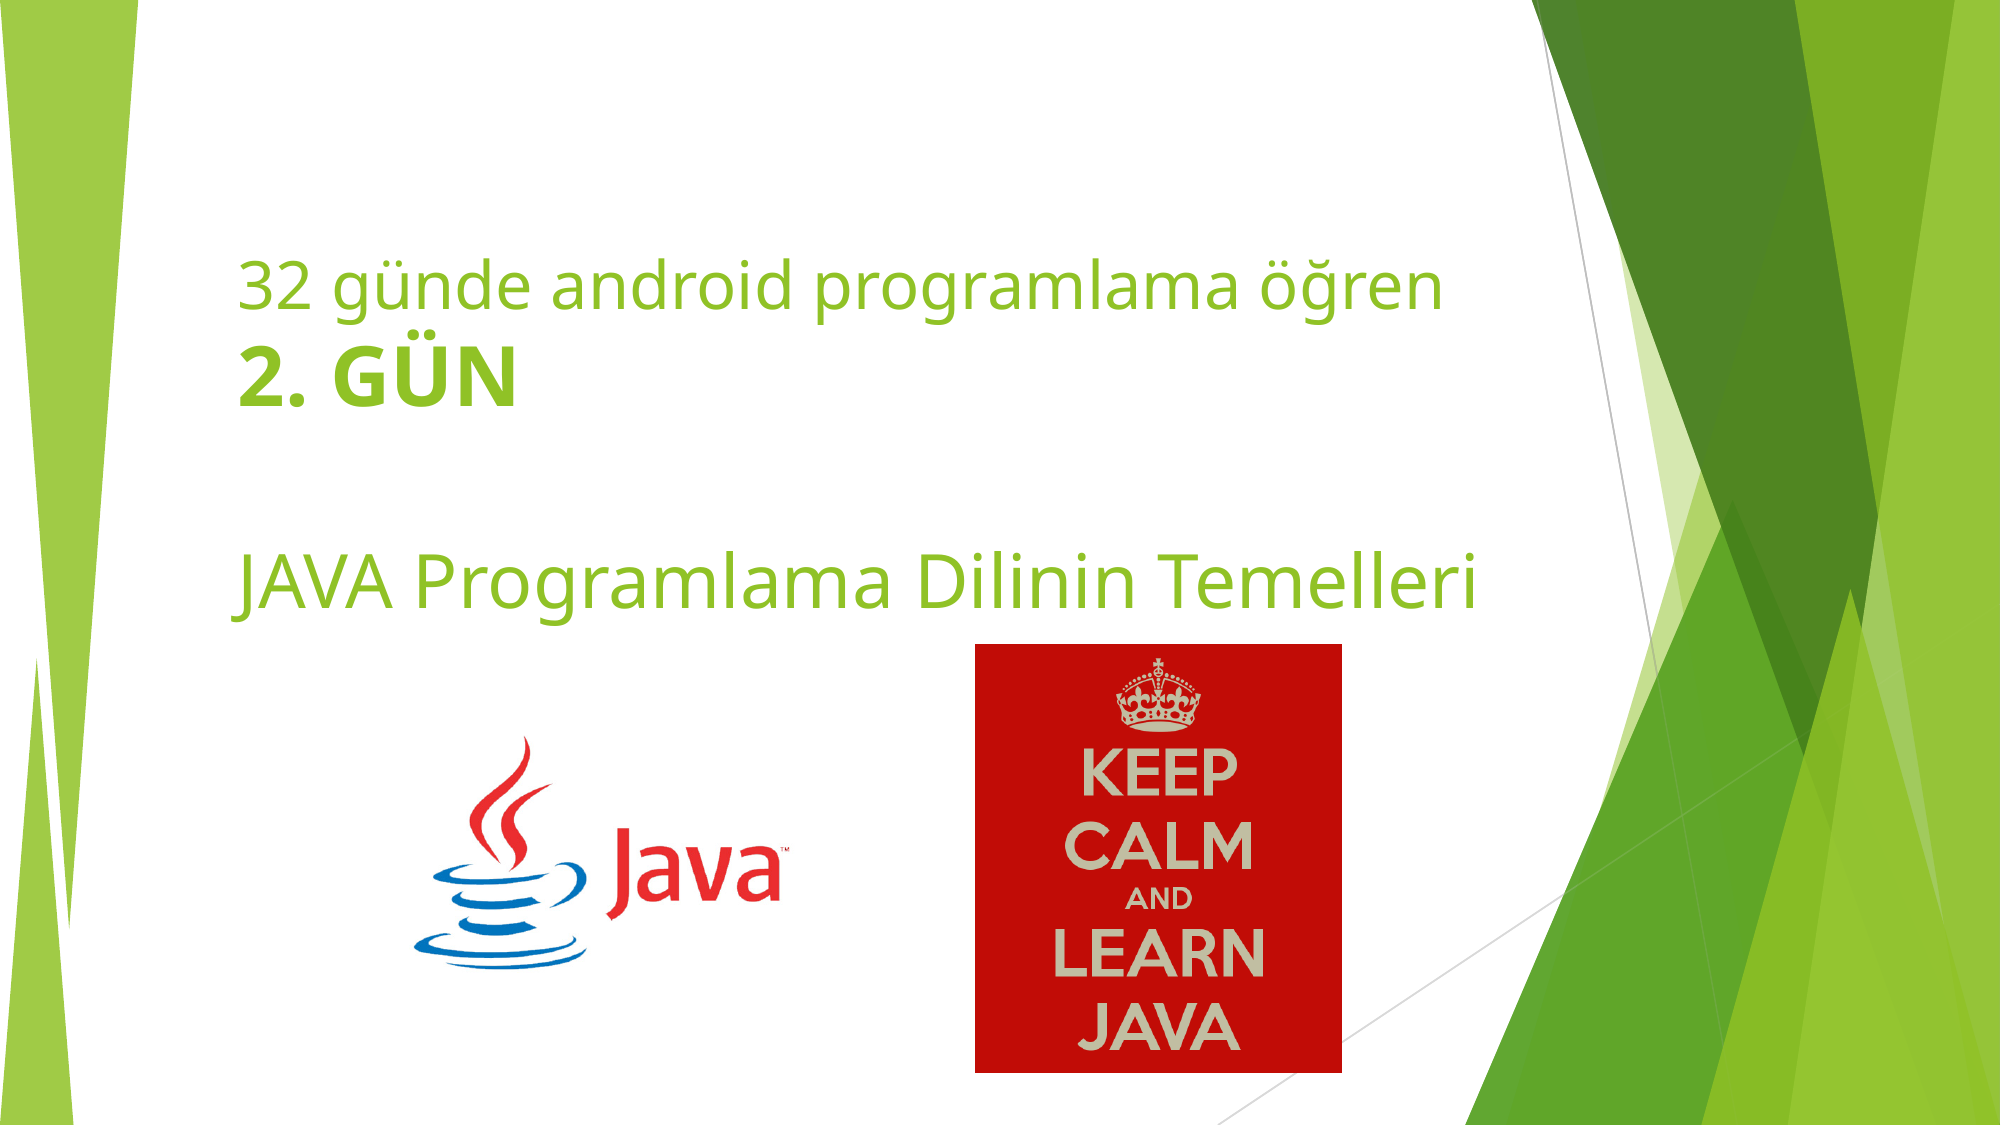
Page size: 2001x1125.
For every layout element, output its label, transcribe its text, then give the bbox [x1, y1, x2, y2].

title 32 günde android programlama öğren 2. GÜN [222, 235, 1497, 506]
subtitle JAVA Programlama Dilinin Temelleri [222, 525, 1497, 935]
picture [975, 644, 1342, 1073]
picture [375, 695, 836, 1036]
